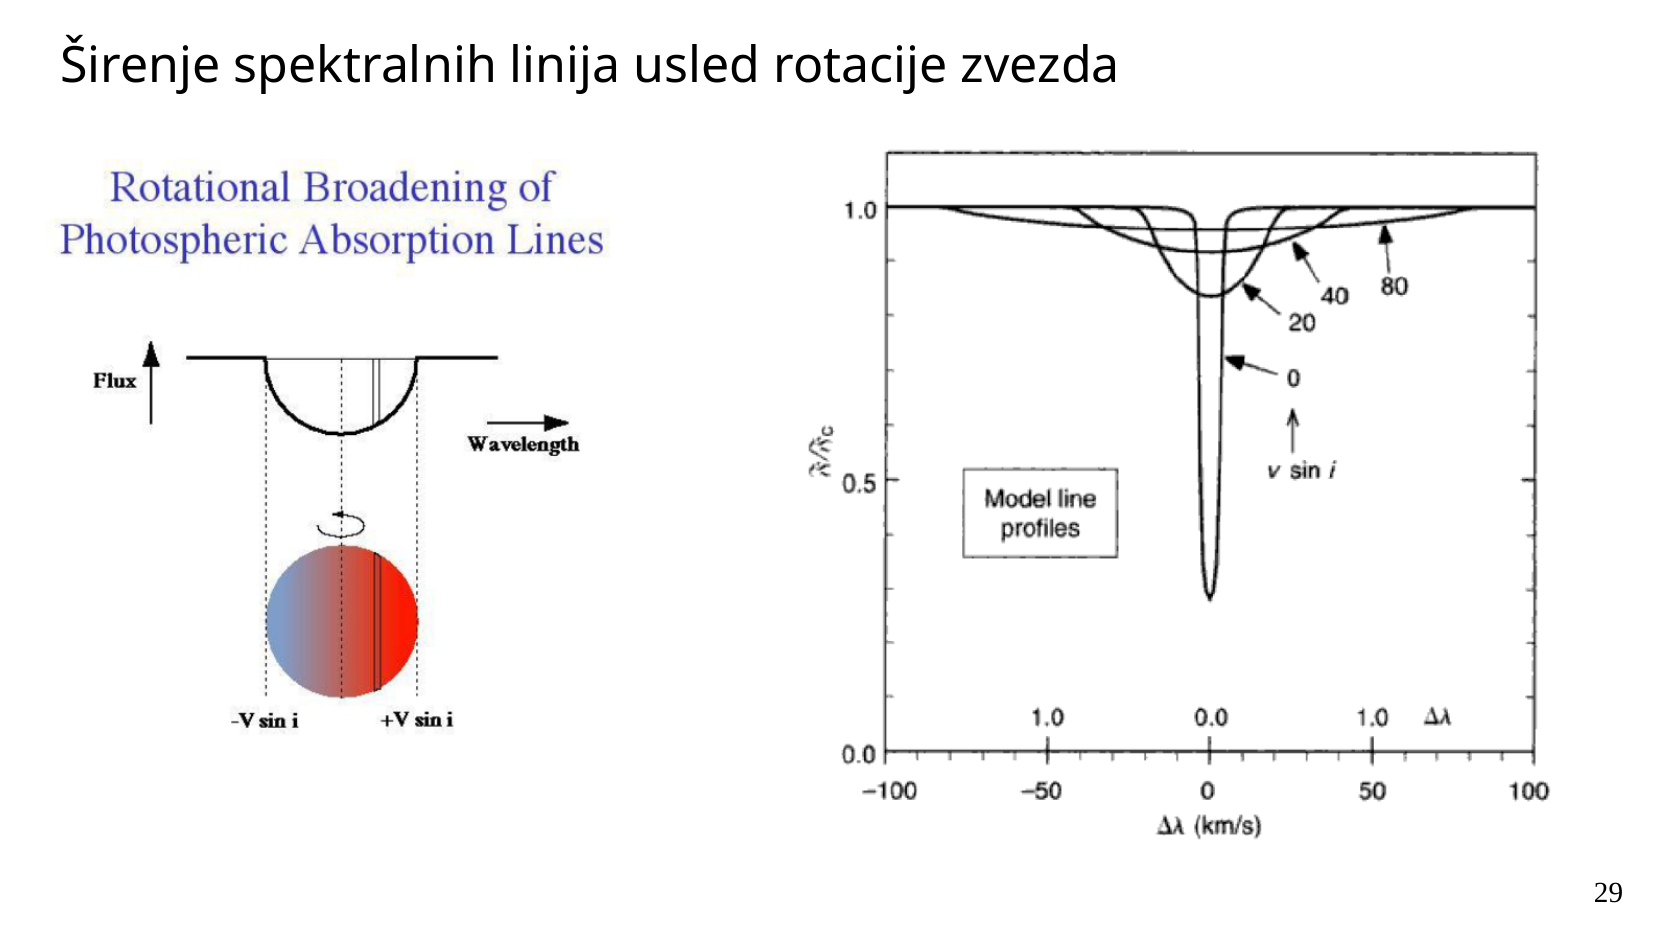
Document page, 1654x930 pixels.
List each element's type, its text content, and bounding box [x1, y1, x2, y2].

title Širenje spektralnih linija usled rotacije zvezda [59, 13, 1648, 113]
picture [39, 112, 1614, 870]
